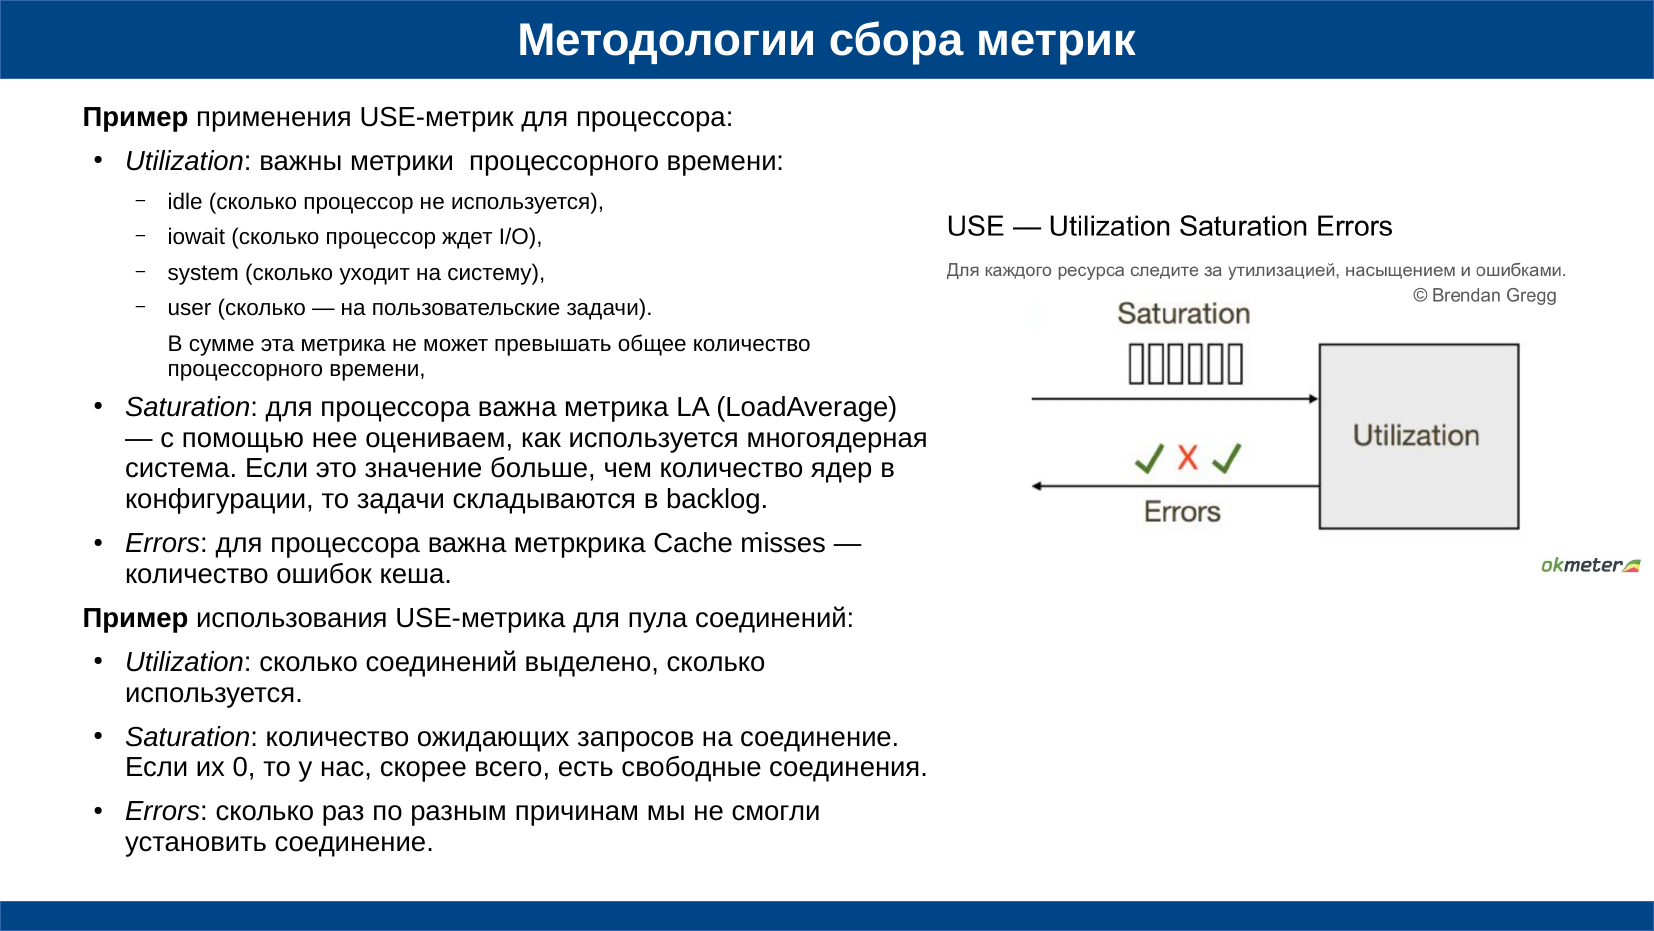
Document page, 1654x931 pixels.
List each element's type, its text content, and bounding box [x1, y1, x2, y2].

title Методологии сбора метрик [0, 0, 1654, 79]
picture [940, 166, 1643, 576]
list Пример применения USE-метрик для процессора: Utilization: важны метрики процессорного времени: idle (сколько процессор не используется), iowait (сколько процессор ждет I/O), system (сколько уходит на систему), user (сколько — на пользовательские задачи). В сумме эта метрика не может превышать общее количество процессорного времени, Saturation: для процессора важна метрика LA (LoadAverage) — с помощью нее оцениваем, как используется многоядерная система. Если это значение больше, чем количество ядер в конфигурации, то задачи складываются в backlog. Errors: для процессора важна метркрика Cache misses — количество ошибок кеша. Пример использования USE-метрика для пула соединений: Utilization: сколько соединений выделено, сколько используется. Saturation: количество ожидающих запросов на соединение. Если их 0, то у нас, скорее всего, есть свободные соединения. Errors: сколько раз по разным причинам мы не смогли установить соединение. [82, 101, 931, 886]
